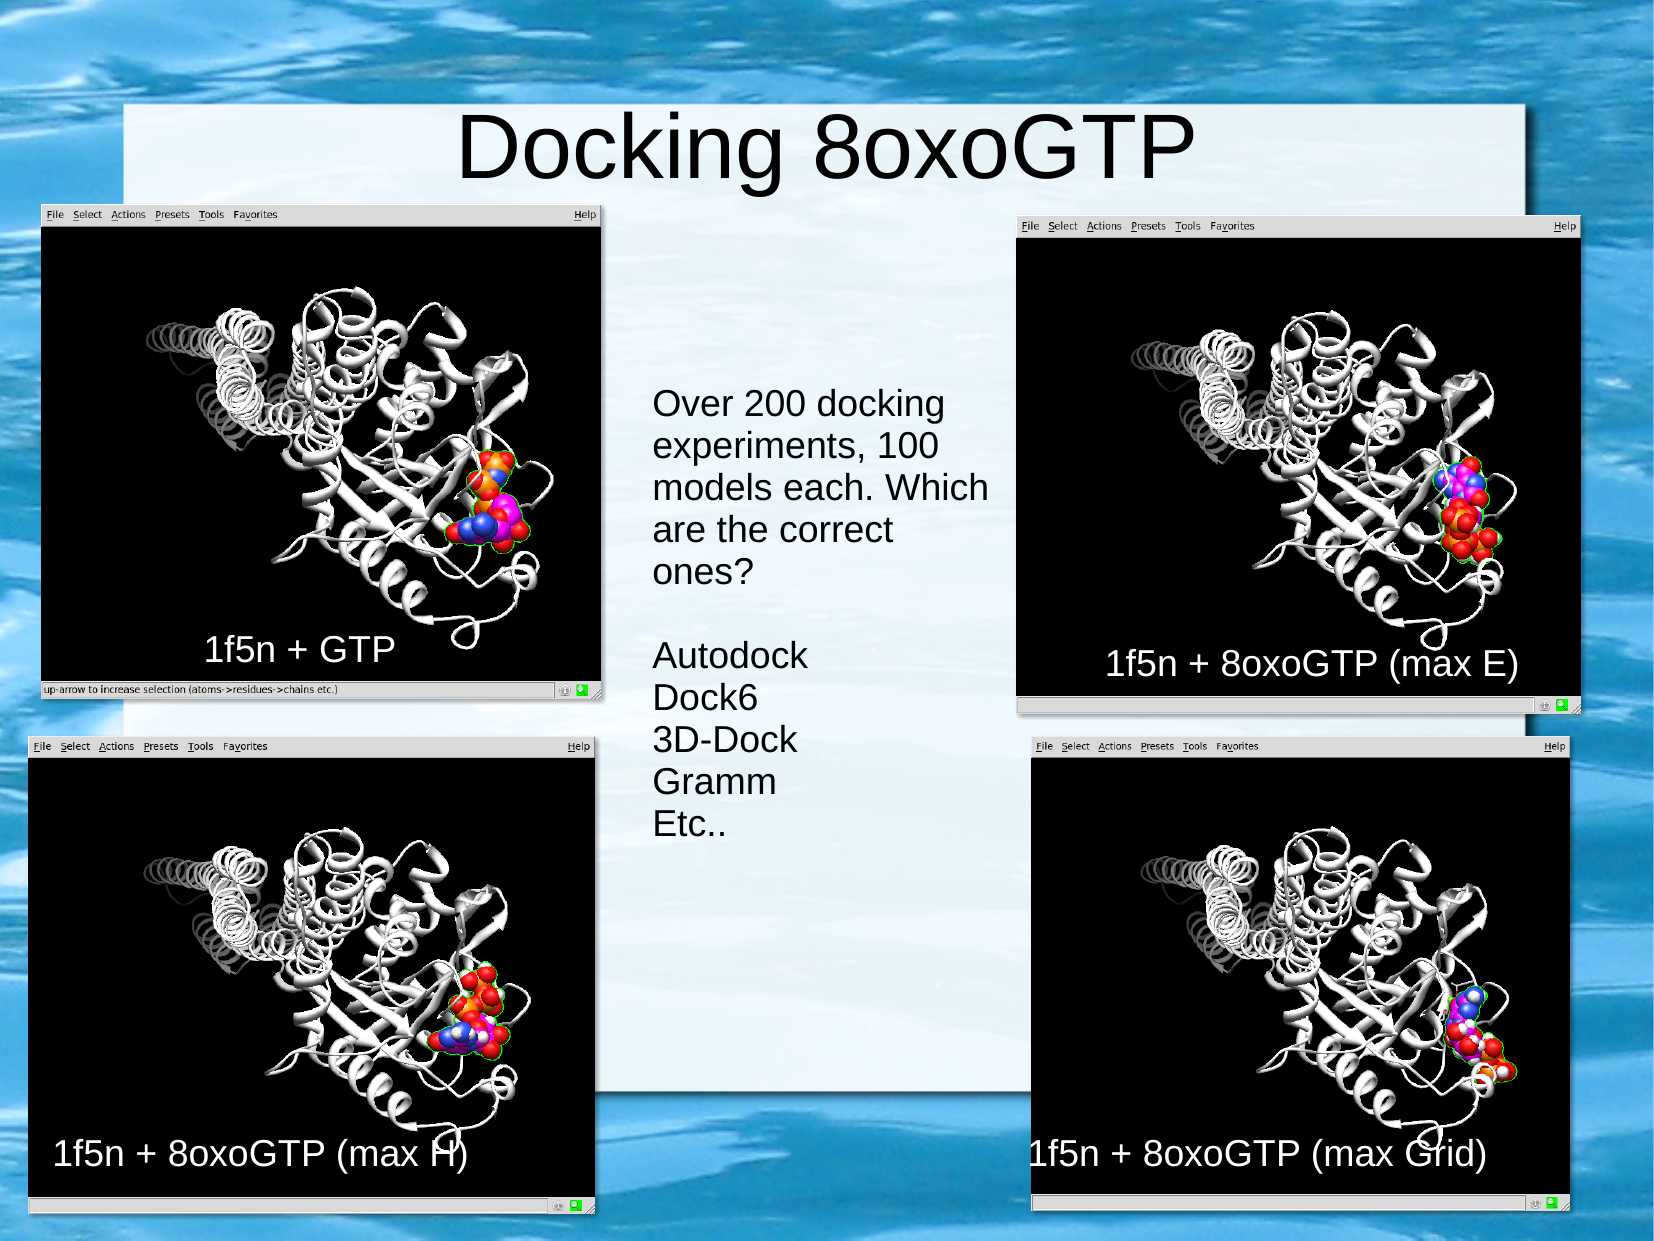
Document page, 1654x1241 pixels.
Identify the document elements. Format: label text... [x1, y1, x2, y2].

text_box 1f5n + 8oxoGTP (max H) [37, 1125, 485, 1182]
text_box 1f5n + 8oxoGTP (max E) [1013, 635, 1613, 711]
title Docking 8oxoGTP [121, 42, 1534, 250]
text_box Over 200 docking experiments, 100 models each. Which are the correct ones? Autodock Dock6 3D-Dock Gramm Etc.. [637, 375, 1013, 894]
text_box 1f5n + GTP [75, 620, 526, 678]
picture [0, 0, 1654, 1241]
text_box 1f5n + 8oxoGTP (max Grid) [1012, 1125, 1503, 1182]
